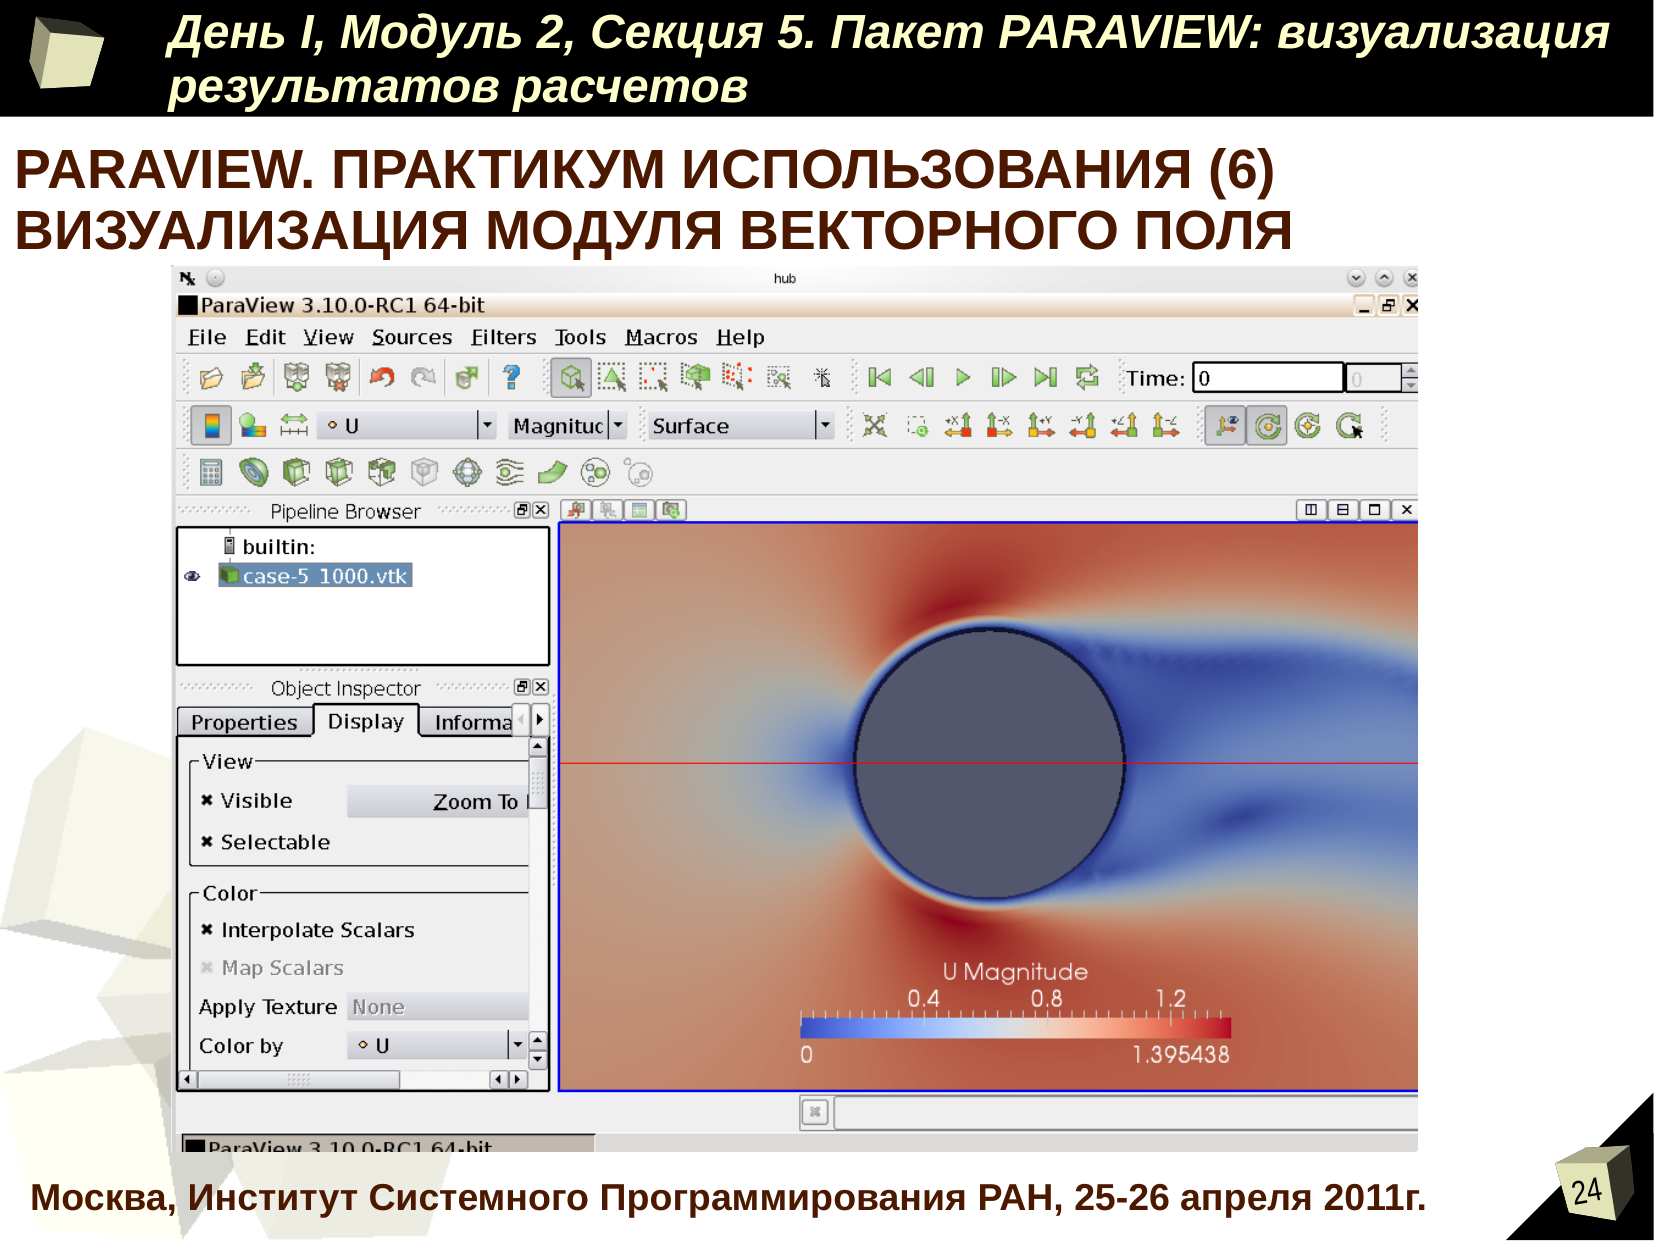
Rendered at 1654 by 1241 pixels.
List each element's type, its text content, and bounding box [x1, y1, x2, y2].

picture [464, 1193, 472, 1198]
text_box PARAVIEW. ПРАКТИКУМ ИСПОЛЬЗОВАНИЯ (6) ВИЗУАЛИЗАЦИЯ МОДУЛЯ ВЕКТОРНОГО ПОЛЯ [0, 130, 1654, 270]
picture [0, 270, 1418, 1241]
